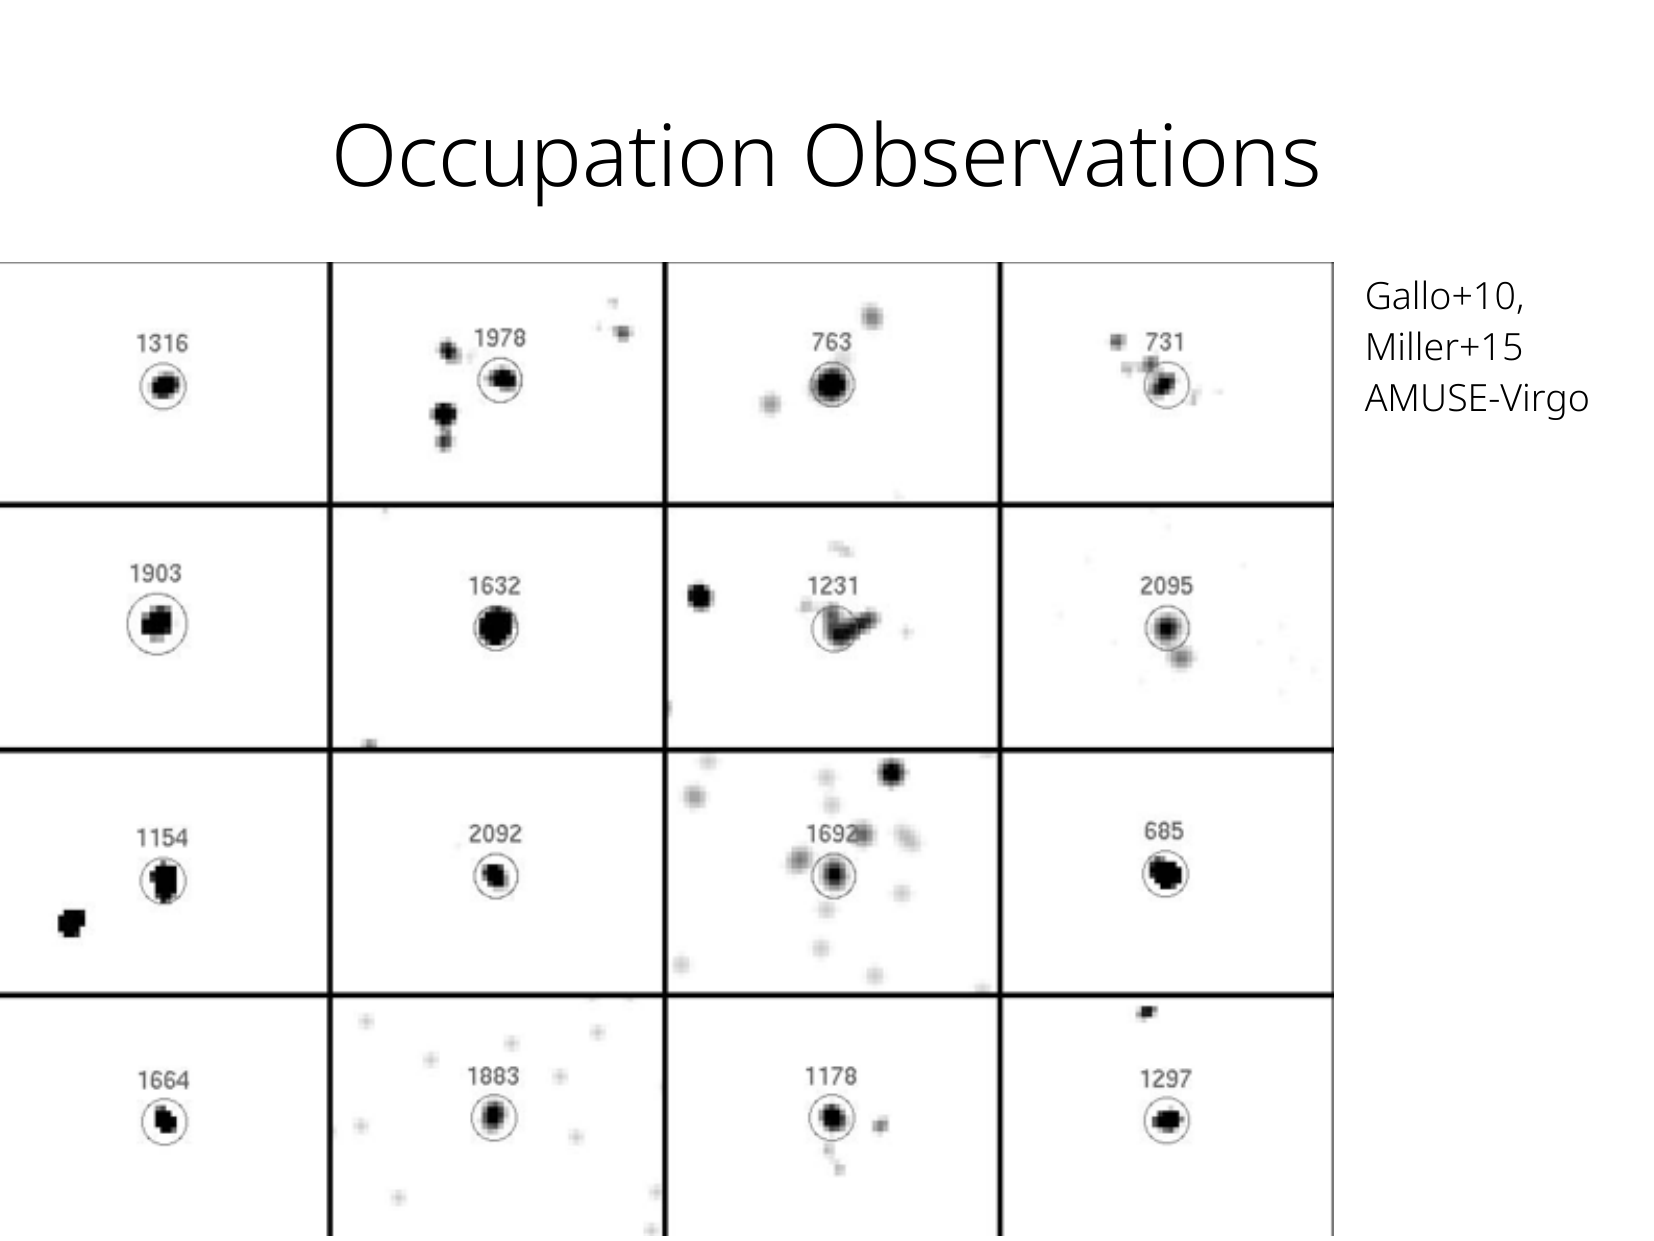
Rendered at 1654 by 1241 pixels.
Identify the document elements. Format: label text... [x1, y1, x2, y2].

picture [0, 262, 1334, 1236]
title Occupation Observations [82, 49, 1571, 257]
text_box Gallo+10, Miller+15 AMUSE-Virgo [1350, 262, 1651, 530]
